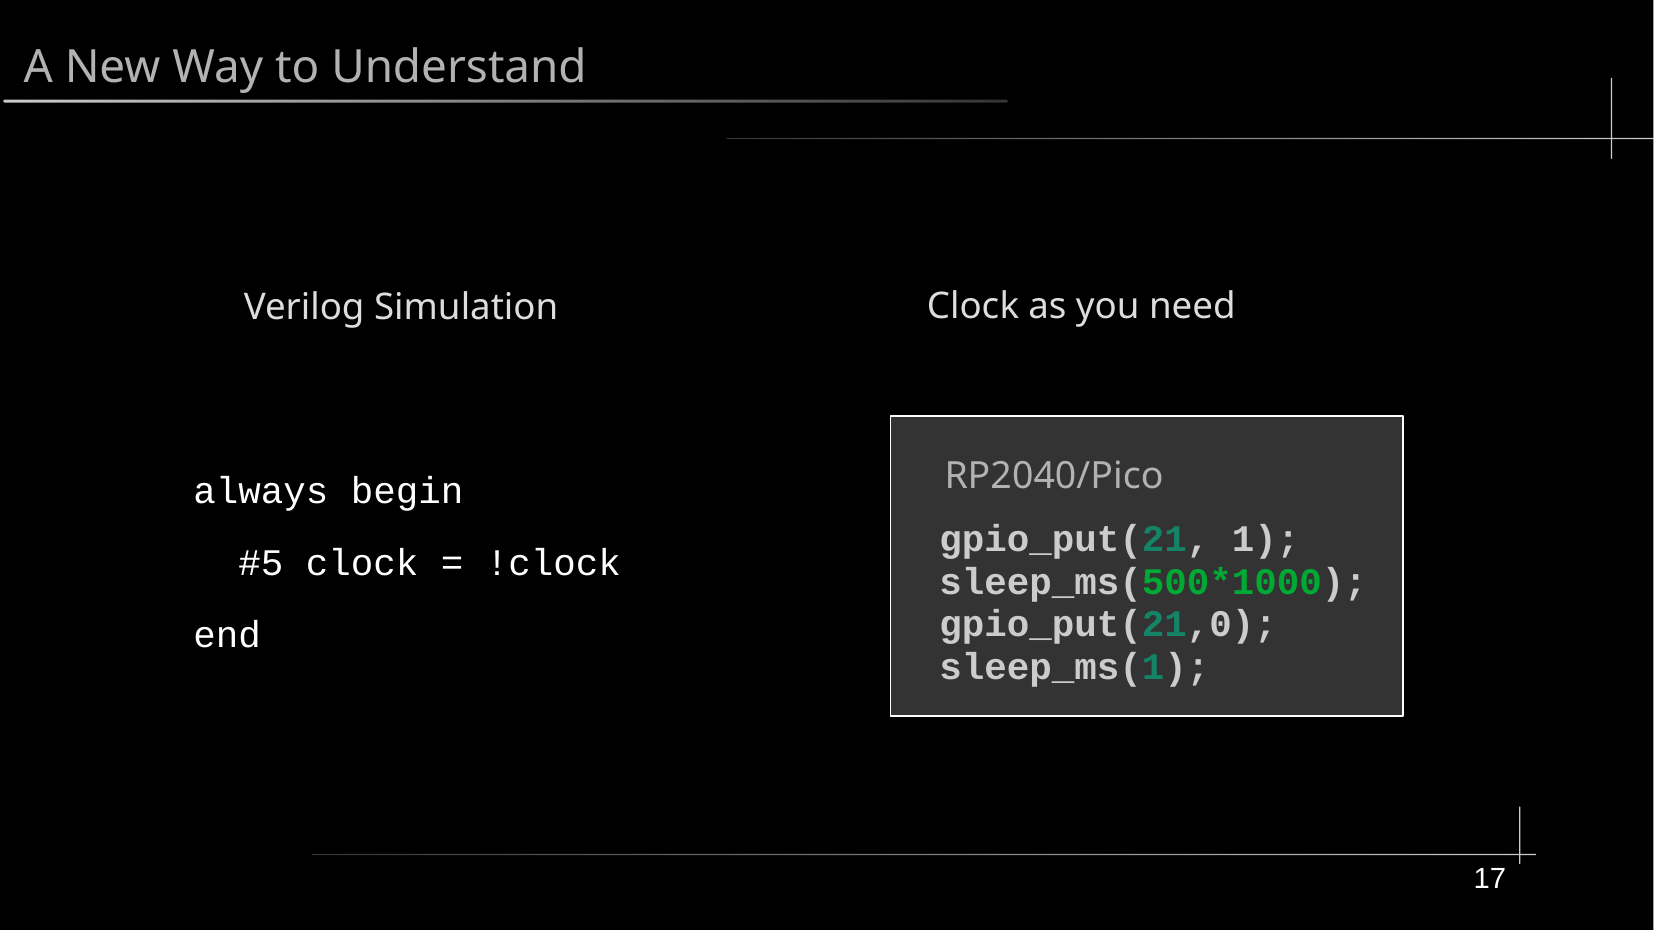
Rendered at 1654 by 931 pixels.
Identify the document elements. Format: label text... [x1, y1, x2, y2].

text_box [890, 415, 1404, 716]
text_box gpio_put(21, 1); sleep_ms(500*1000); gpio_put(21,0); sleep_ms(1); [924, 513, 1382, 699]
list always begin #5 clock = !clock end [122, 472, 648, 705]
list Clock as you need [864, 203, 1432, 330]
text_box RP2040/Pico [929, 441, 1274, 509]
list Verilog Simulation [31, 204, 709, 331]
title A New Way to Understand [23, 11, 1589, 119]
